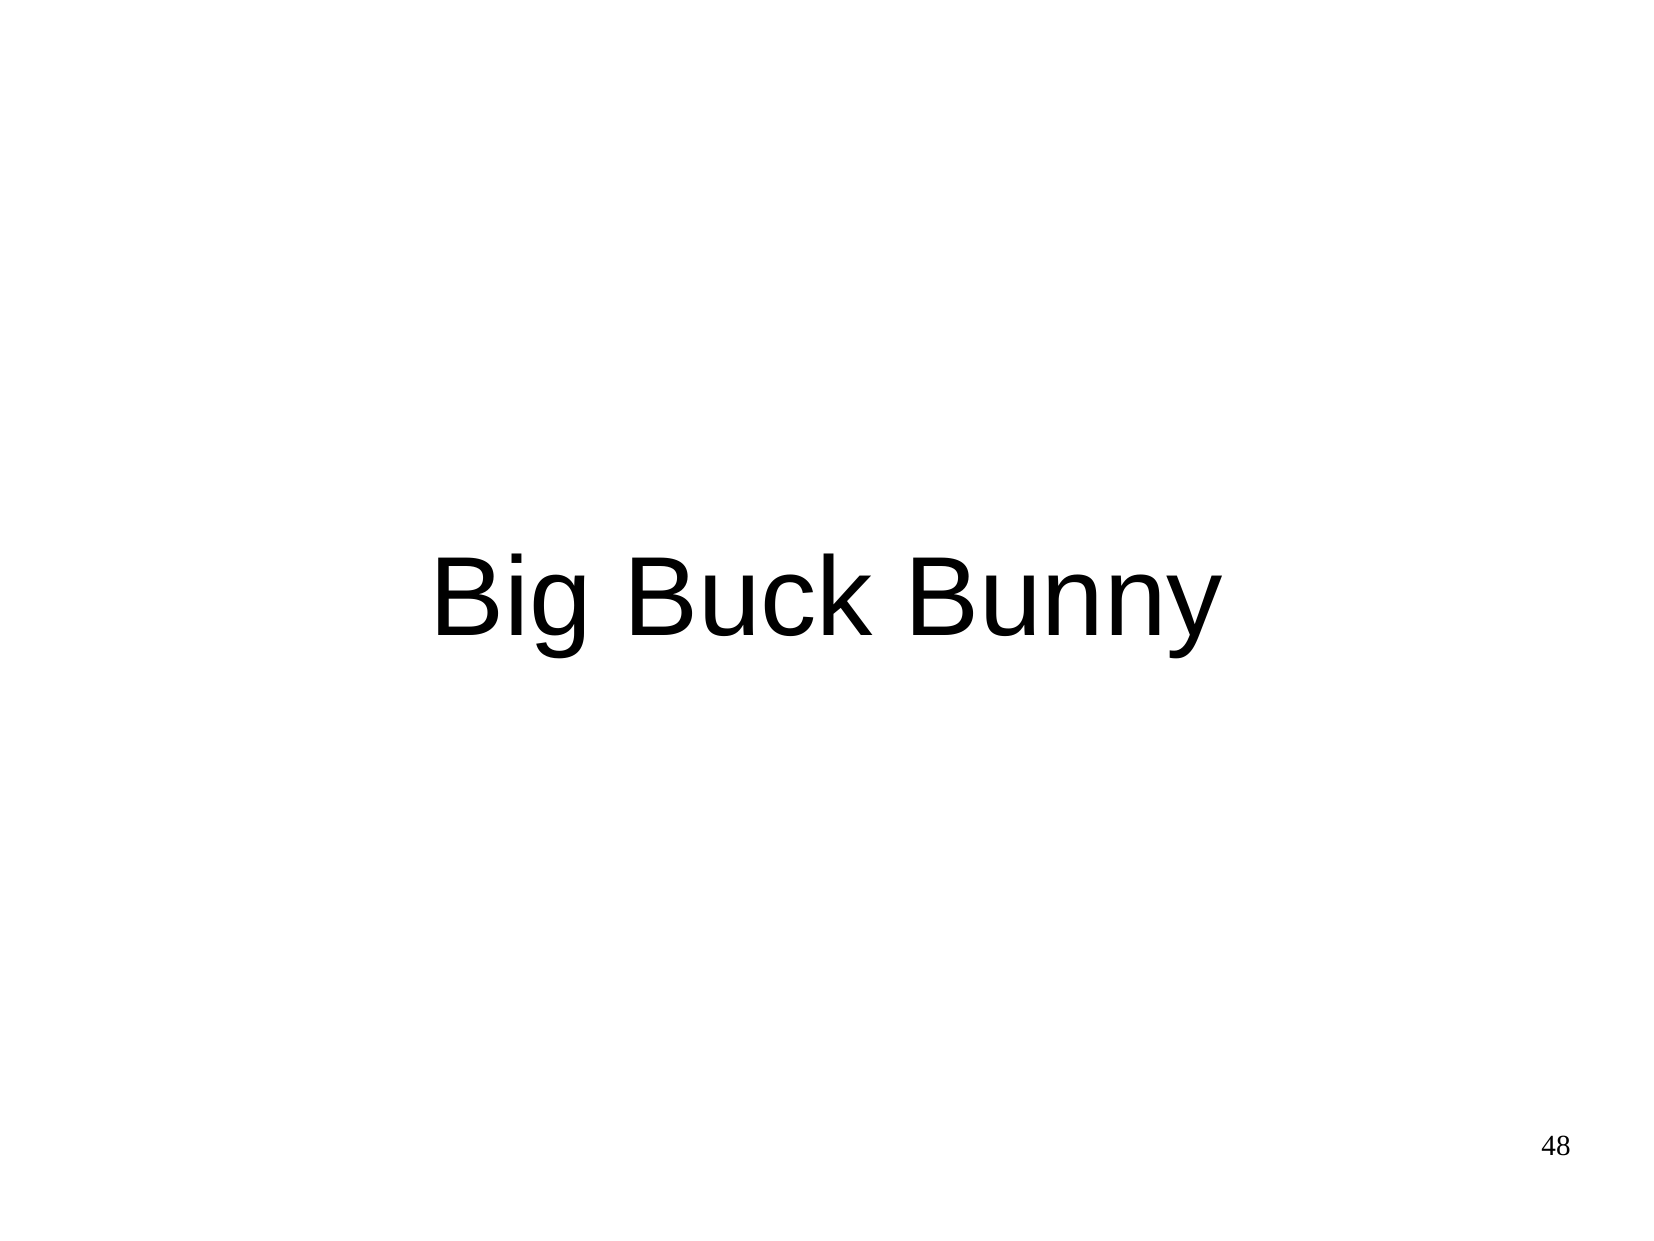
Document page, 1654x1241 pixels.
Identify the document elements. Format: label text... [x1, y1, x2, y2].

title Big Buck Bunny [82, 492, 1571, 700]
